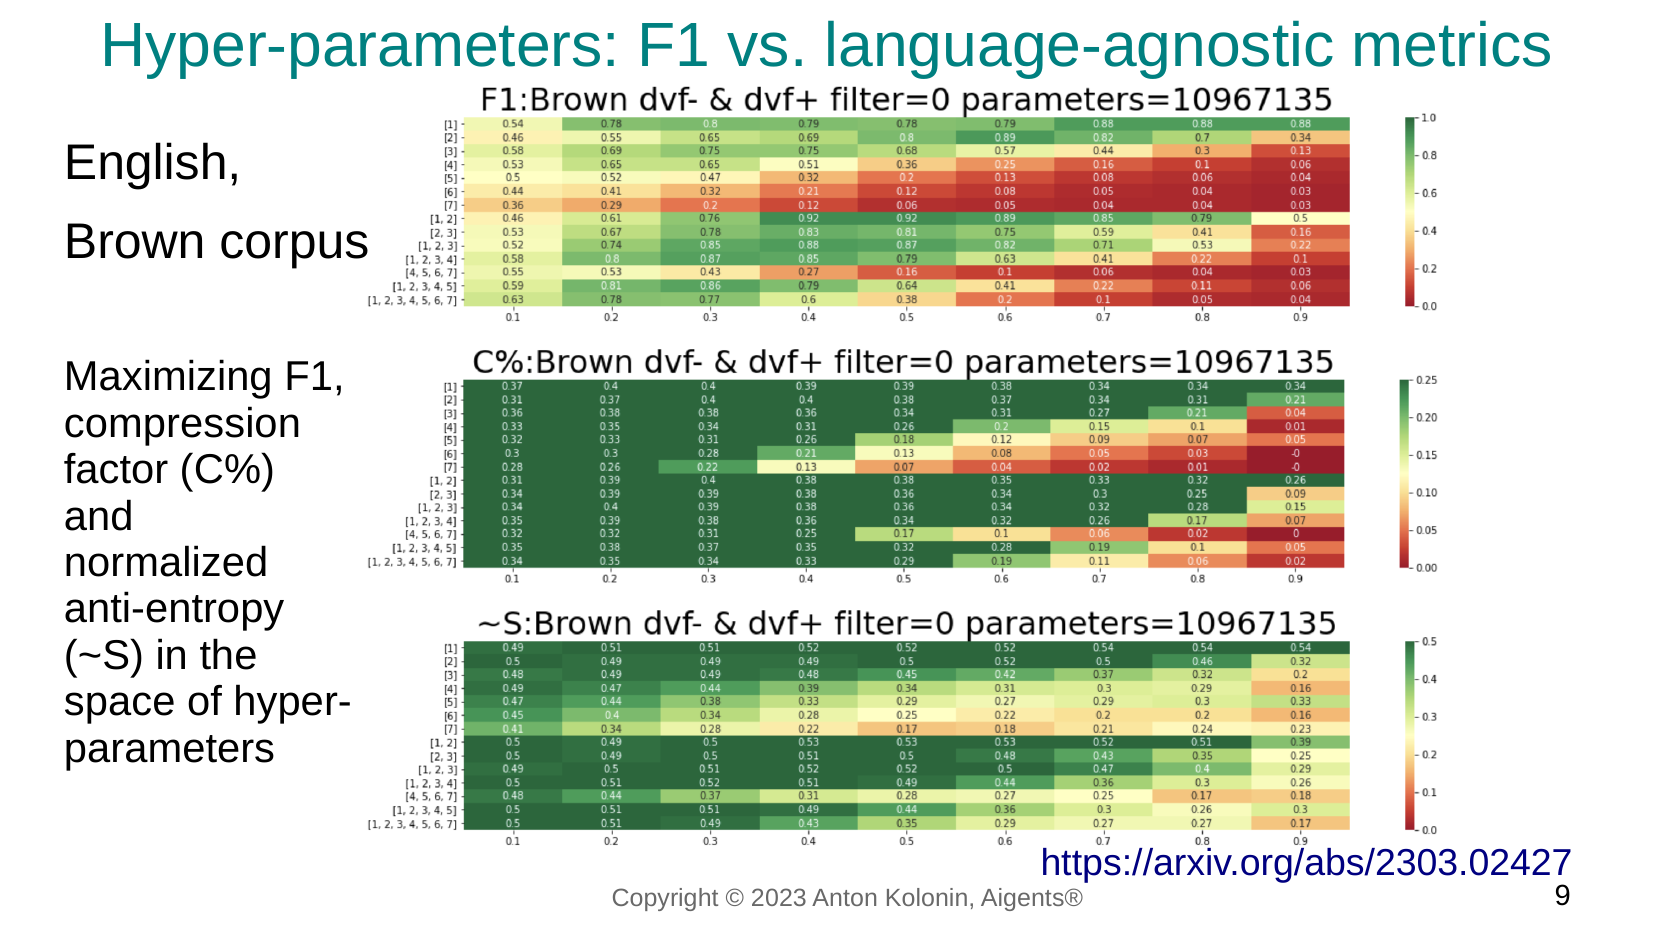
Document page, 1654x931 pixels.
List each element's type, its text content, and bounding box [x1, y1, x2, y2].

text_box Hyper-parameters: F1 vs. language-agnostic metrics [0, 0, 1630, 91]
text_box https://arxiv.org/abs/2303.02427 [1025, 834, 1588, 891]
picture [349, 80, 1457, 858]
text_box Maximizing F1, compression factor (C%) and normalized anti-entropy (~S) in the space of hyper-parameters [49, 345, 369, 873]
text_box English, Brown corpus [49, 126, 385, 277]
